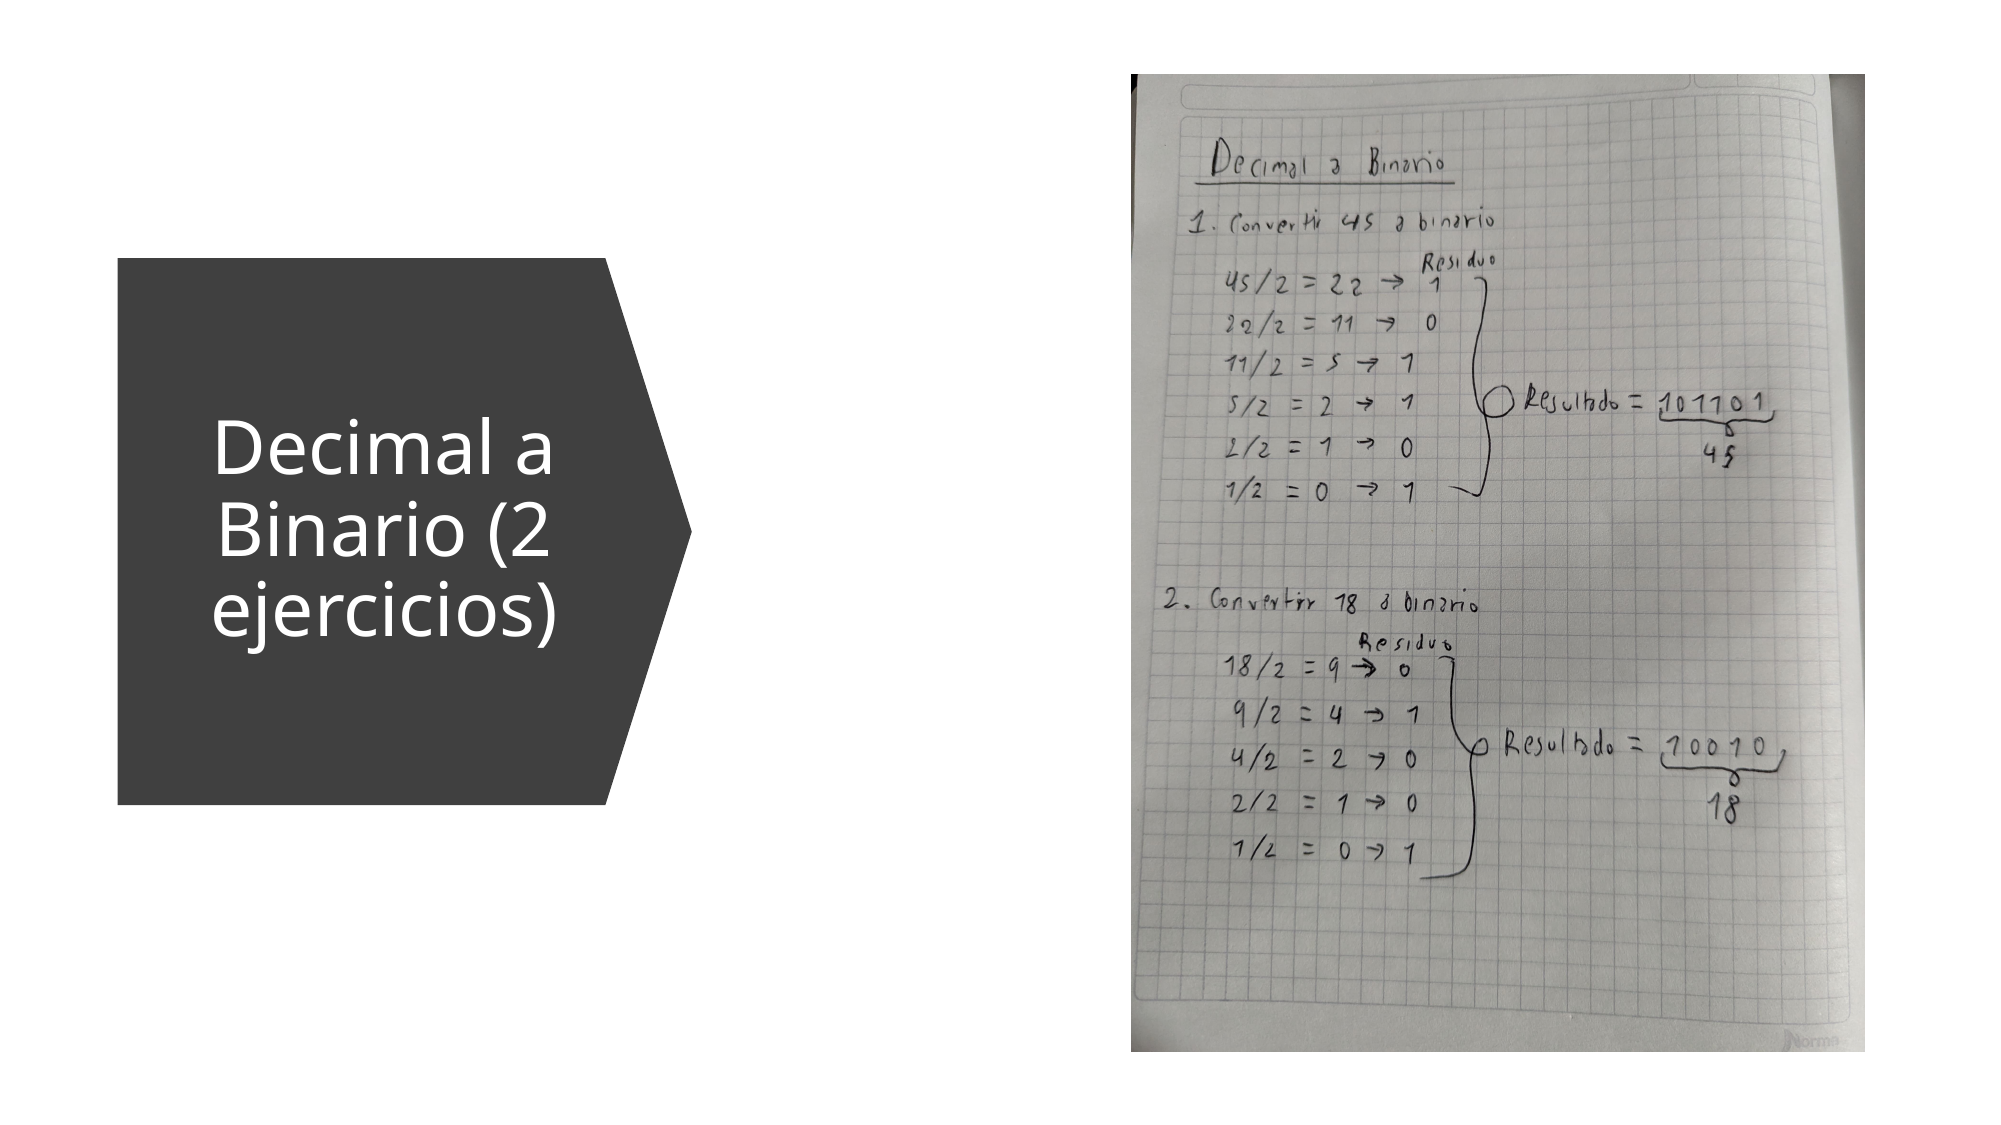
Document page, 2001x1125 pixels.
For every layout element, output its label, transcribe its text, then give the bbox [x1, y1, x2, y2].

picture [1131, 74, 1865, 1053]
title Decimal a Binario (2 ejercicios) [168, 322, 601, 741]
text_box [117, 258, 692, 806]
